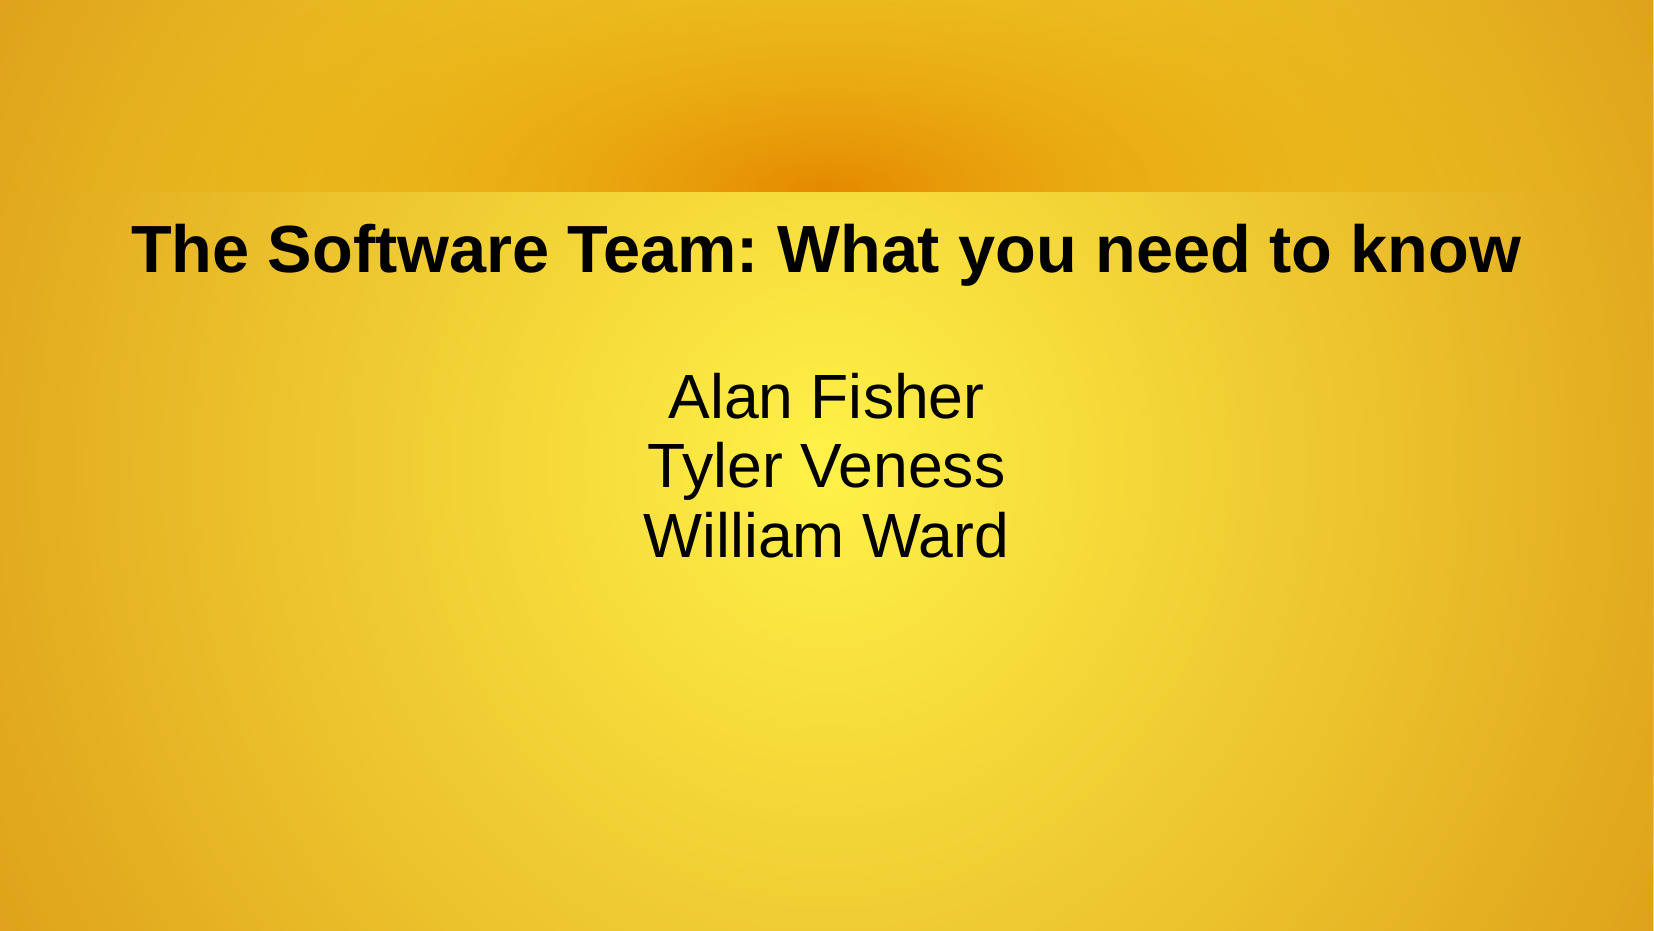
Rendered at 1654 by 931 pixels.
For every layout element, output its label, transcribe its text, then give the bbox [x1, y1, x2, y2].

subtitle The Software Team: What you need to know Alan Fisher Tyler Veness William Ward [82, 35, 1571, 748]
